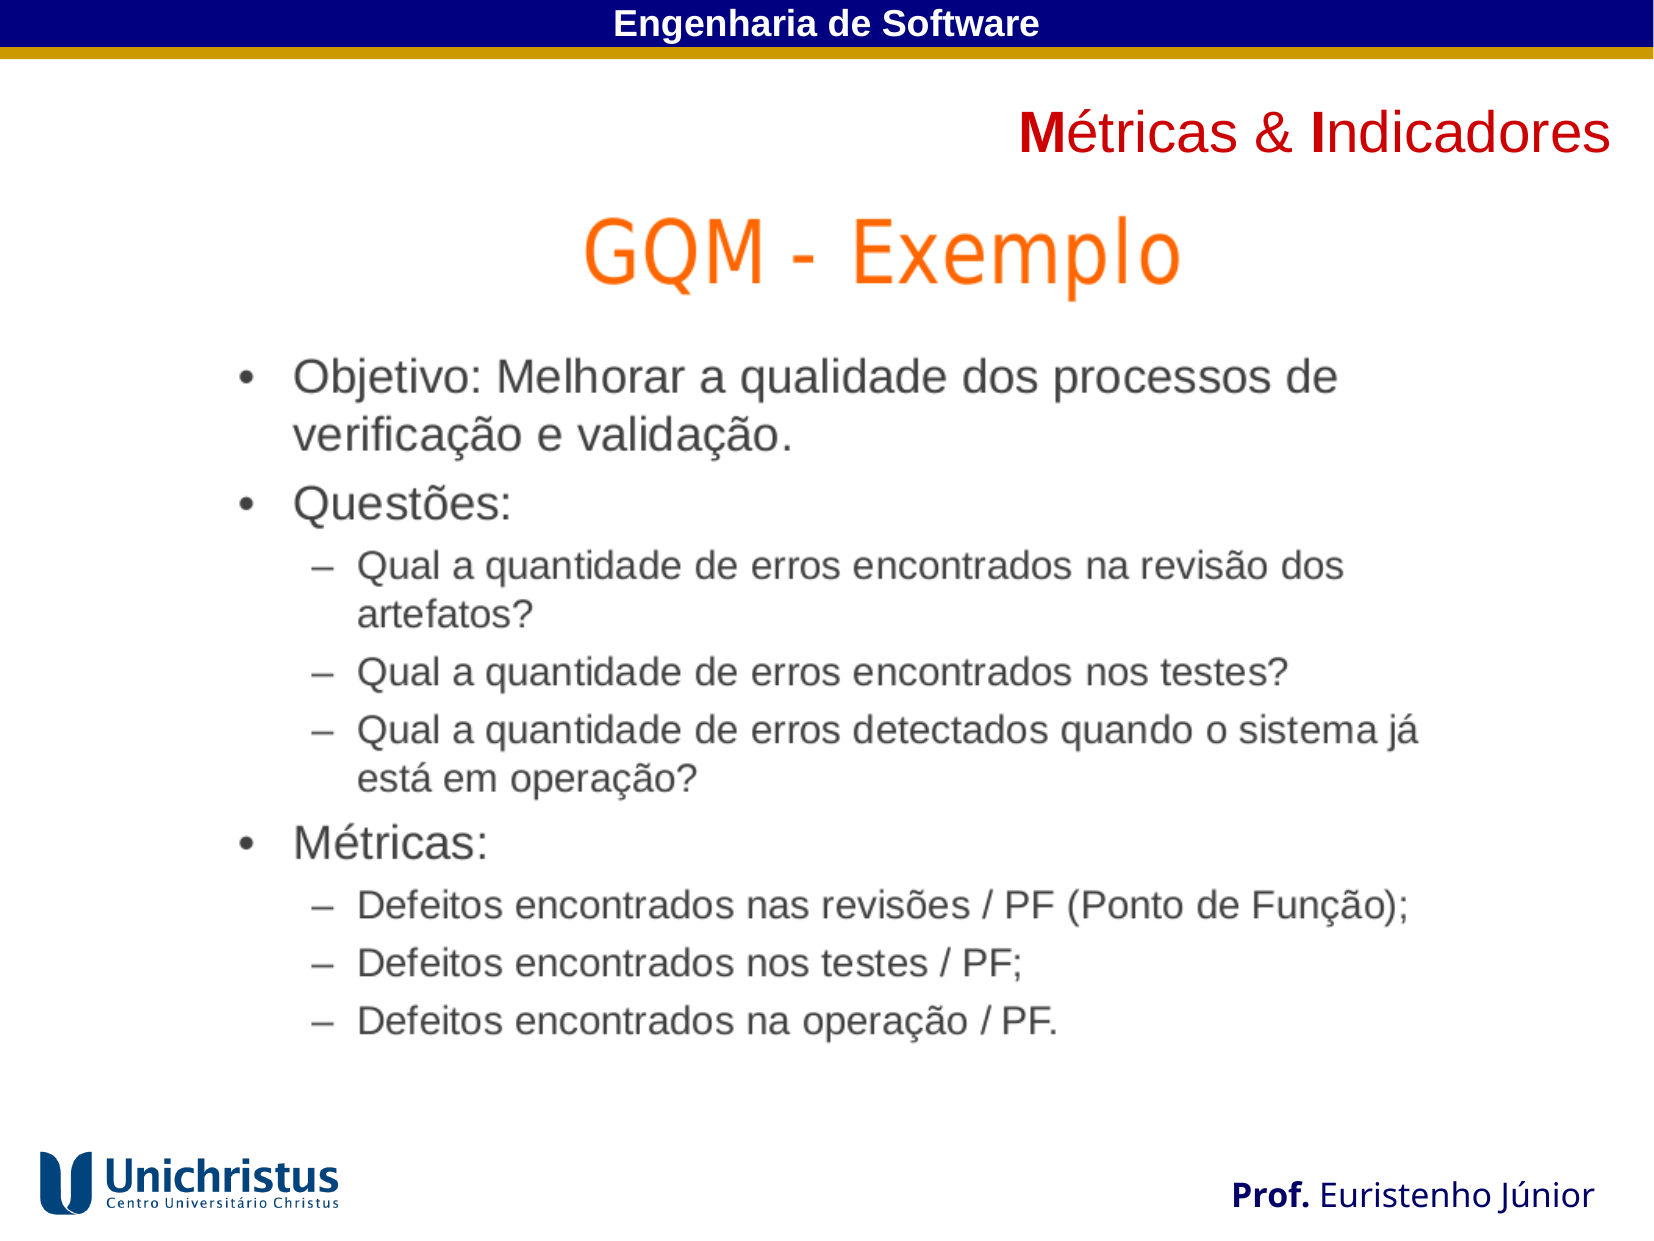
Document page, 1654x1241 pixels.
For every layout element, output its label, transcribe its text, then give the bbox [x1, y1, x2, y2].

text_box Prof. Euristenho Júnior [1216, 1163, 1654, 1224]
text_box Engenharia de Software [0, 0, 1654, 47]
text_box Métricas & Indicadores [1003, 92, 1654, 173]
text_box [0, 47, 1654, 60]
picture [35, 1148, 343, 1217]
picture [221, 199, 1431, 1061]
